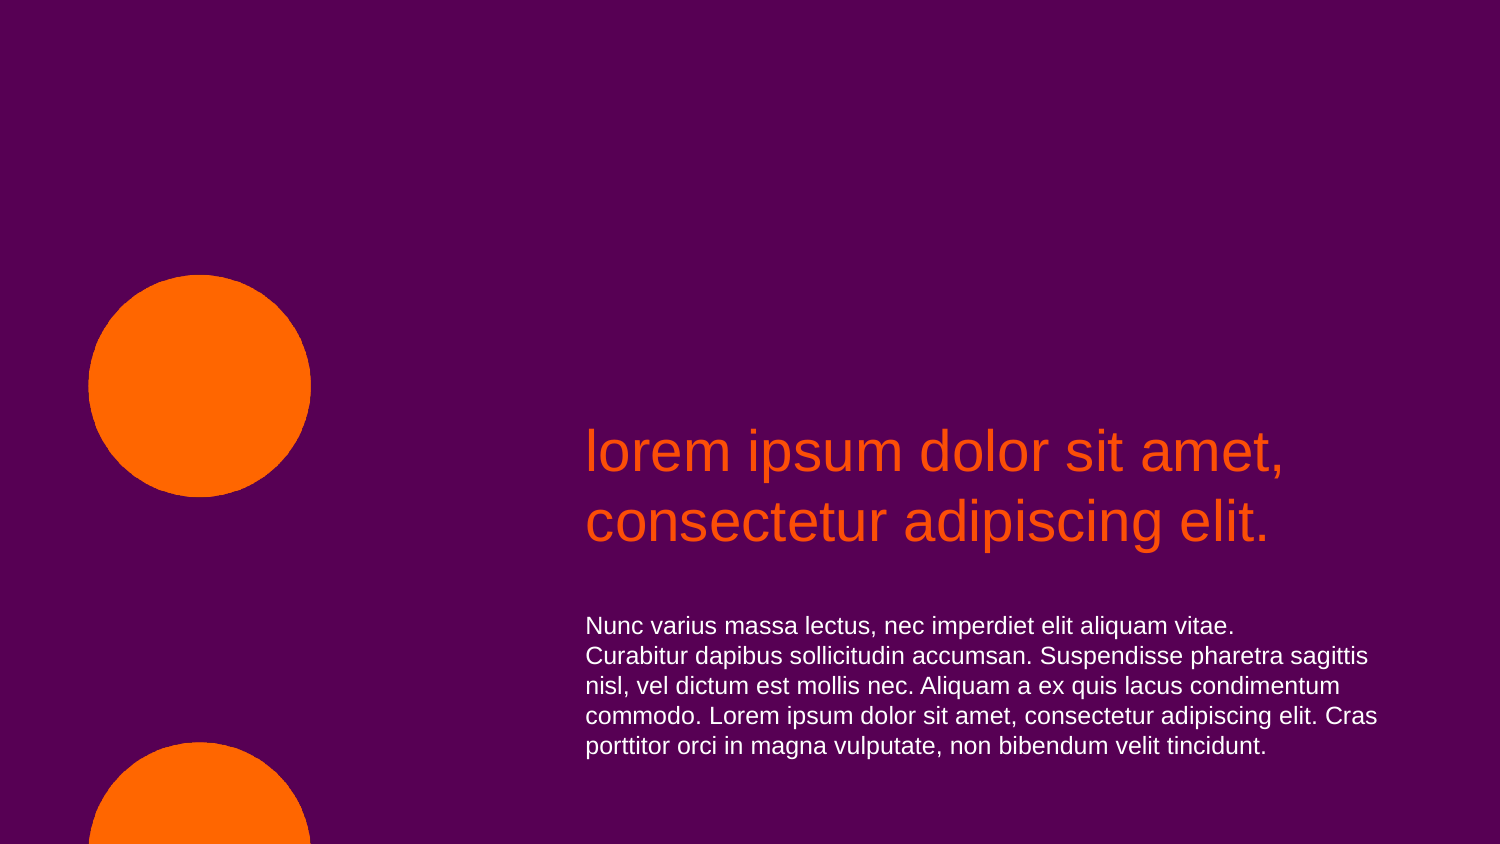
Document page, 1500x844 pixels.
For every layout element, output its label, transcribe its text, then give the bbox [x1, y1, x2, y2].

text_box Nunc varius massa lectus, nec imperdiet elit aliquam vitae. Curabitur dapibus sollicitudin accumsan. Suspendisse pharetra sagittis nisl, vel dictum est mollis nec. Aliquam a ex quis lacus condimentum commodo. Lorem ipsum dolor sit amet, consectetur adipiscing elit. Cras porttitor orci in magna vulputate, non bibendum velit tincidunt. [570, 602, 1401, 767]
picture [83, 269, 314, 844]
text_box lorem ipsum dolor sit amet, consectetur adipiscing elit. [570, 405, 1500, 568]
